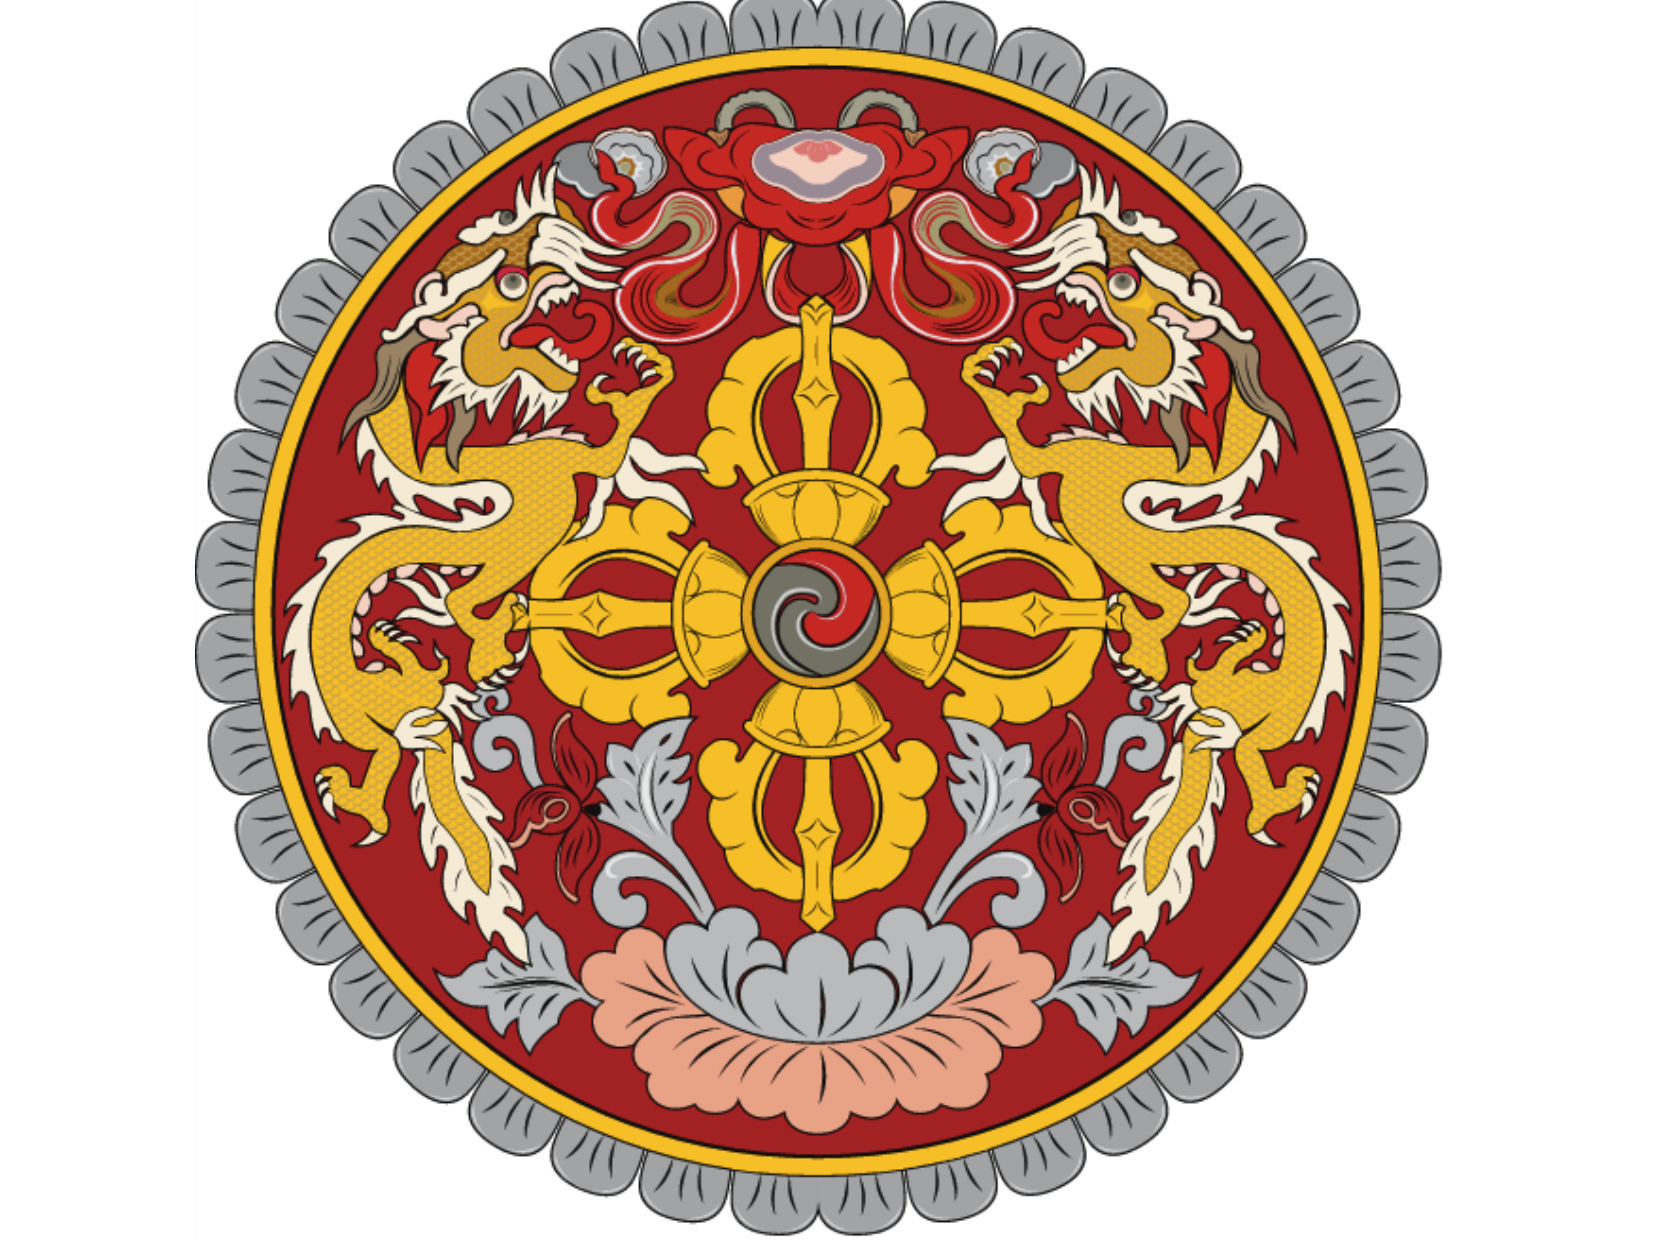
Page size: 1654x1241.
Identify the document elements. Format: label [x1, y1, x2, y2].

picture [195, 0, 1463, 1241]
